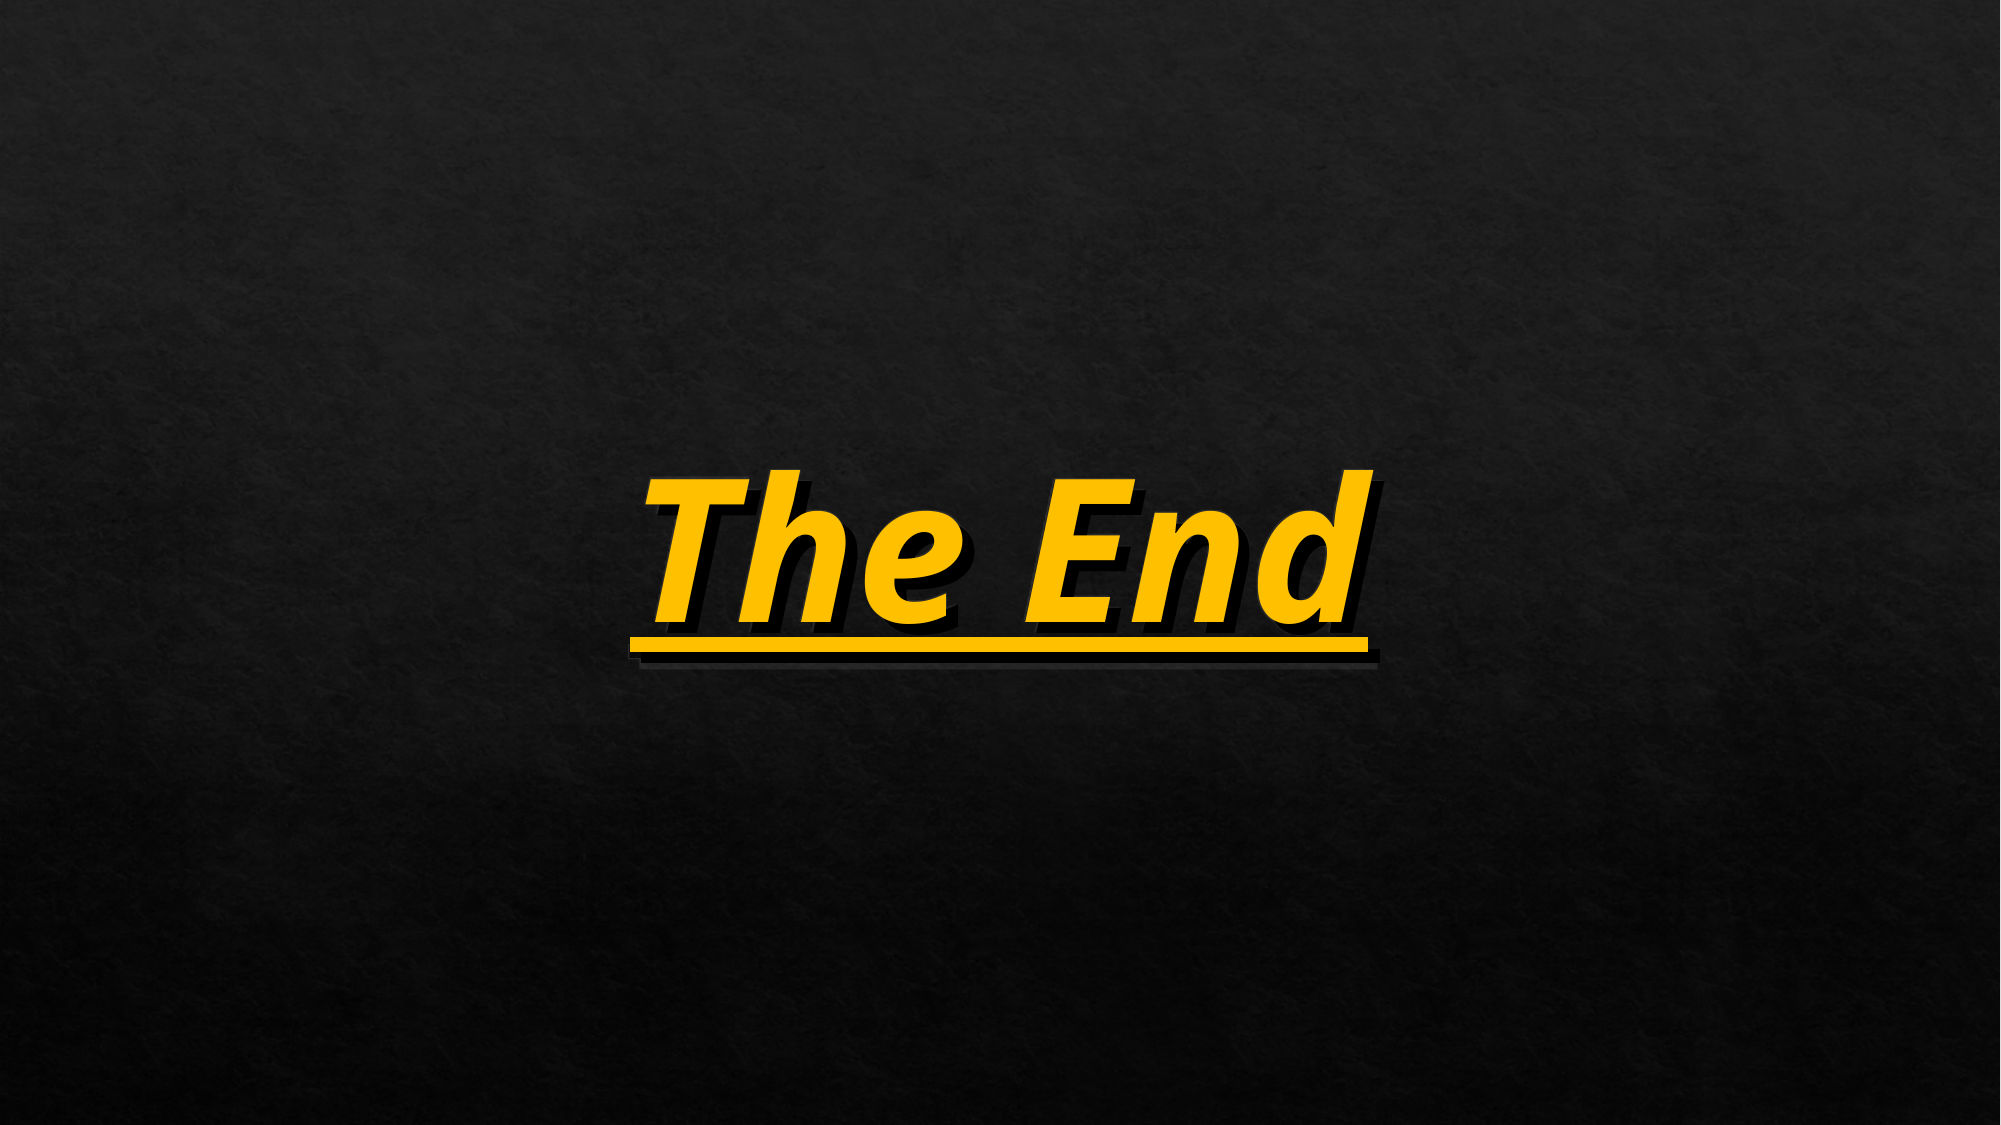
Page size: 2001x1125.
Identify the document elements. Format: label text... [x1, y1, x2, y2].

title The End [149, 99, 1849, 1016]
